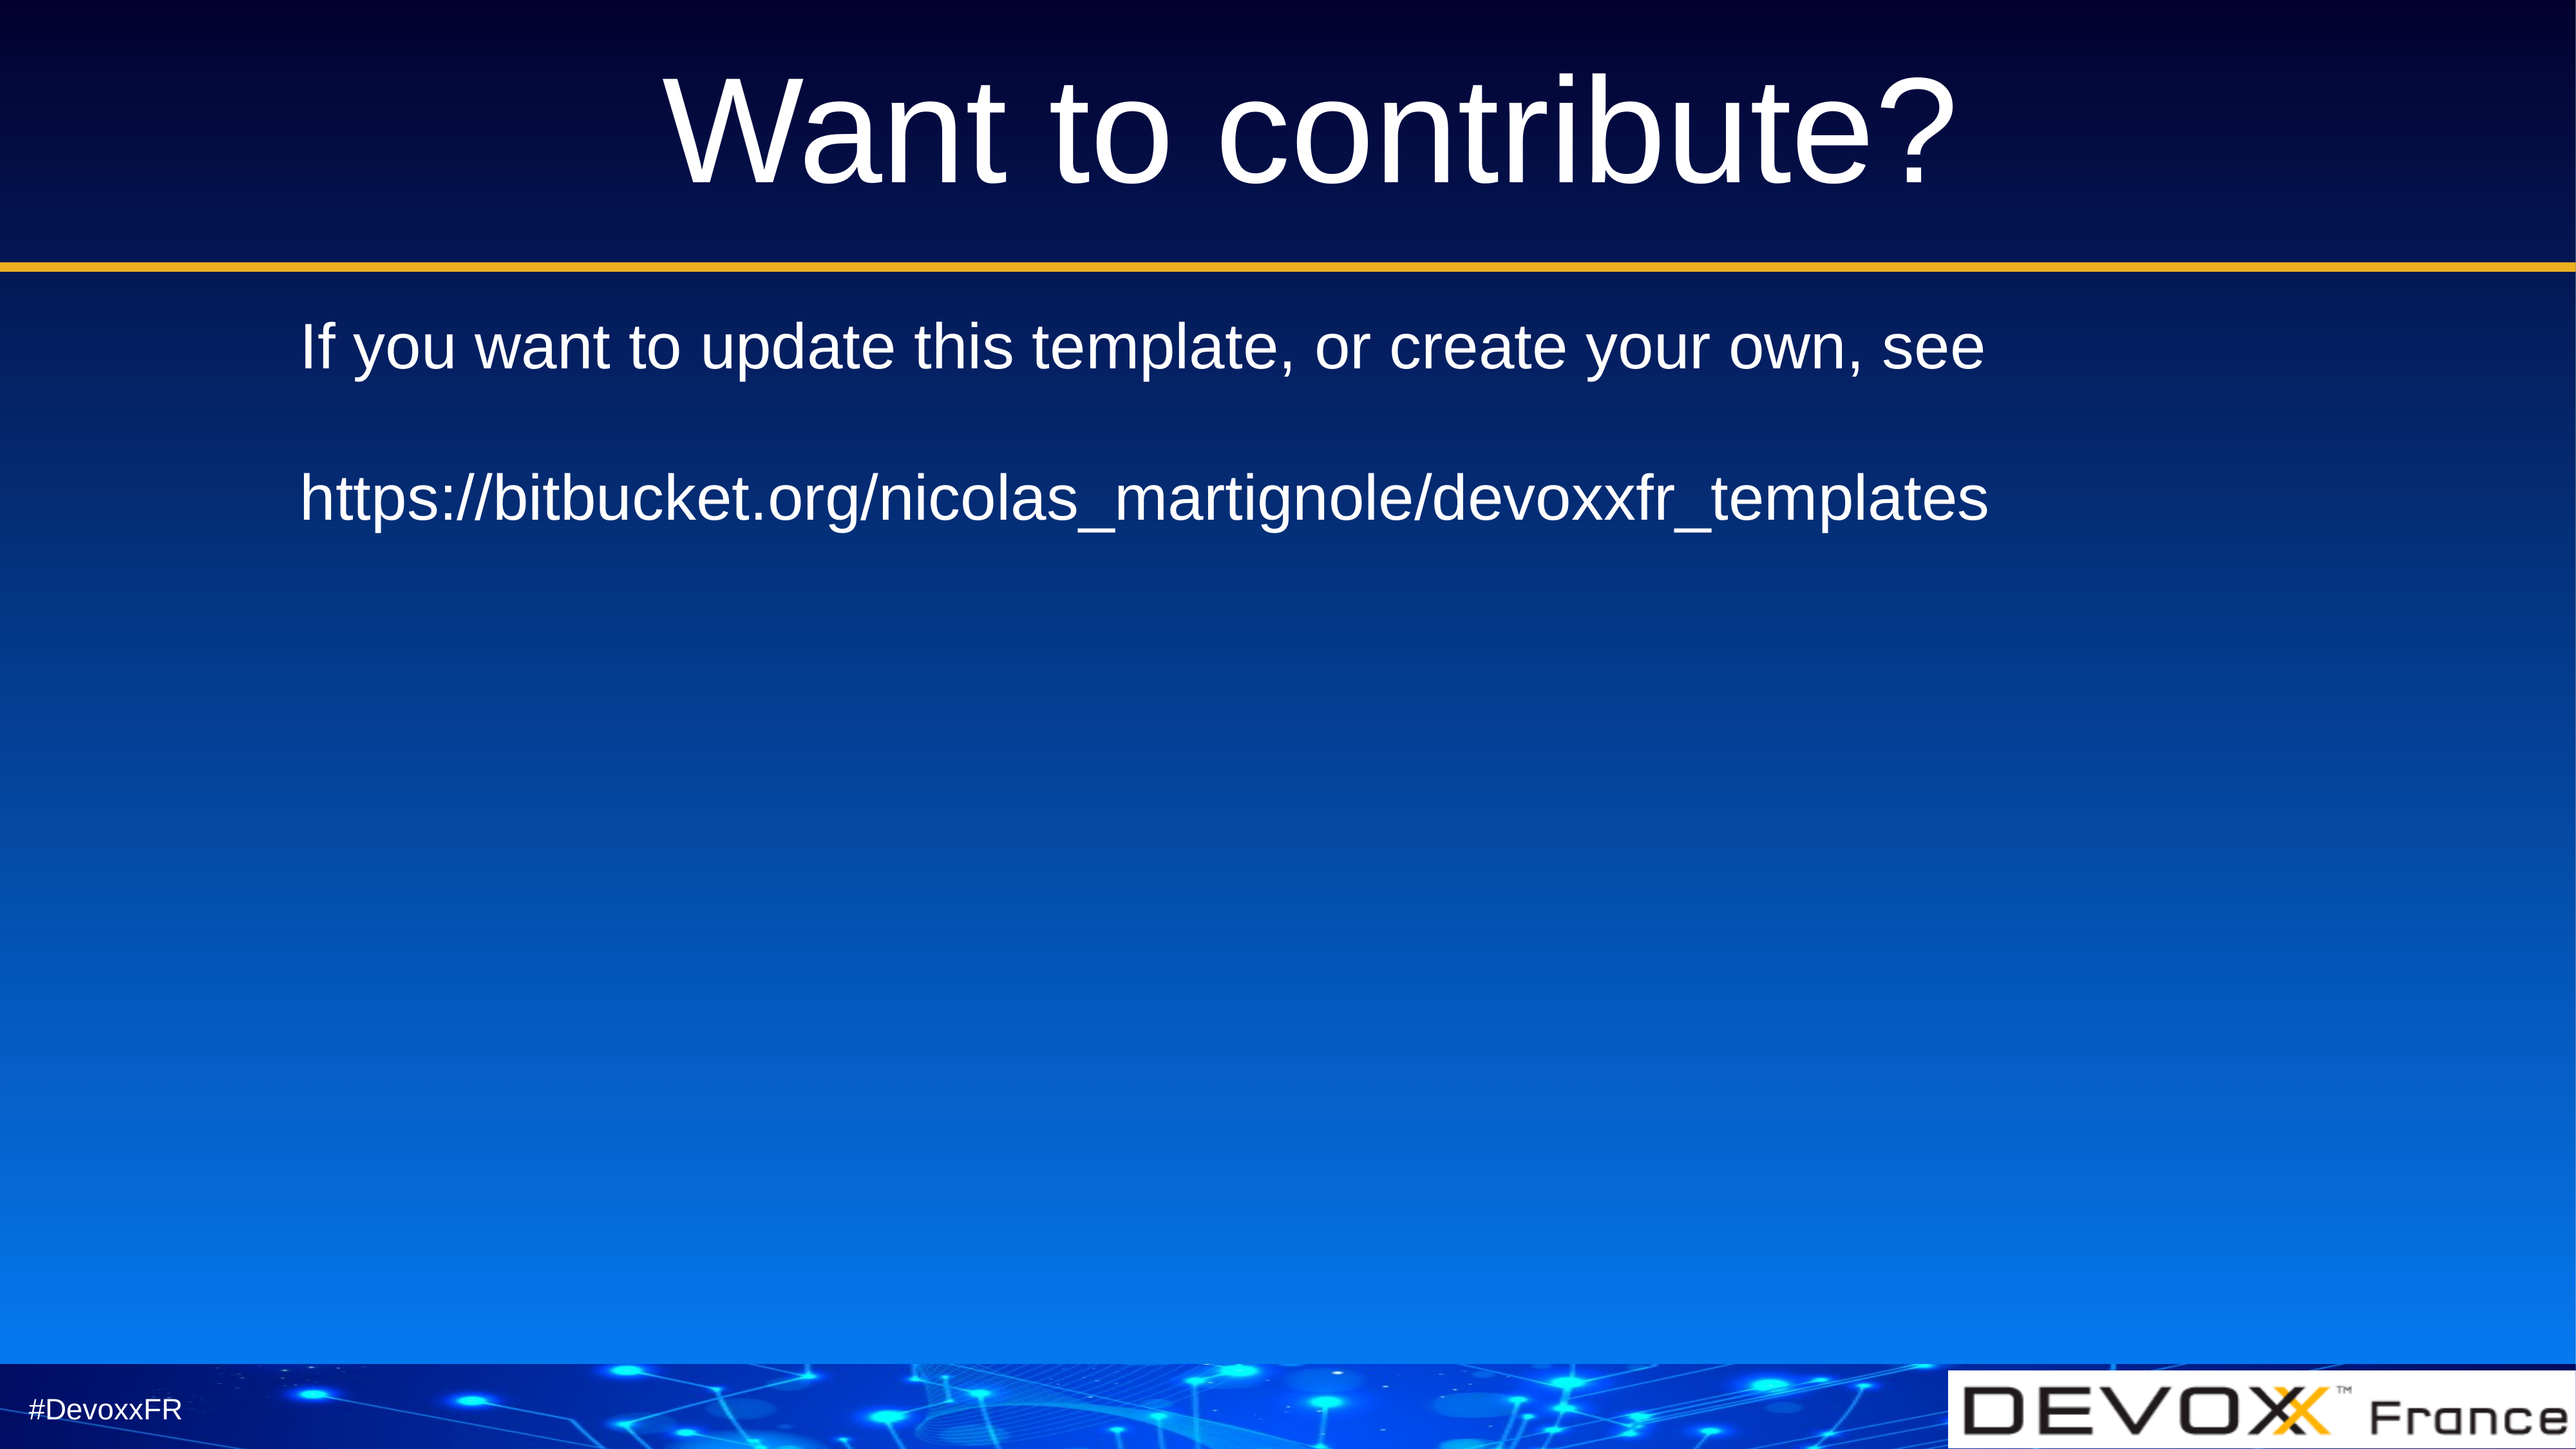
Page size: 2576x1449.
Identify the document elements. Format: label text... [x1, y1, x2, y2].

picture [755, 1445, 766, 1449]
picture [1316, 1445, 1324, 1448]
list If you want to update this template, or create your own, see https://bitbucket.org/nicolas_martignole/devoxxfr_templates [299, 310, 2322, 1326]
picture [748, 1440, 758, 1443]
picture [0, 0, 2576, 262]
picture [0, 272, 2576, 1449]
title Want to contribute? [299, 14, 2322, 247]
